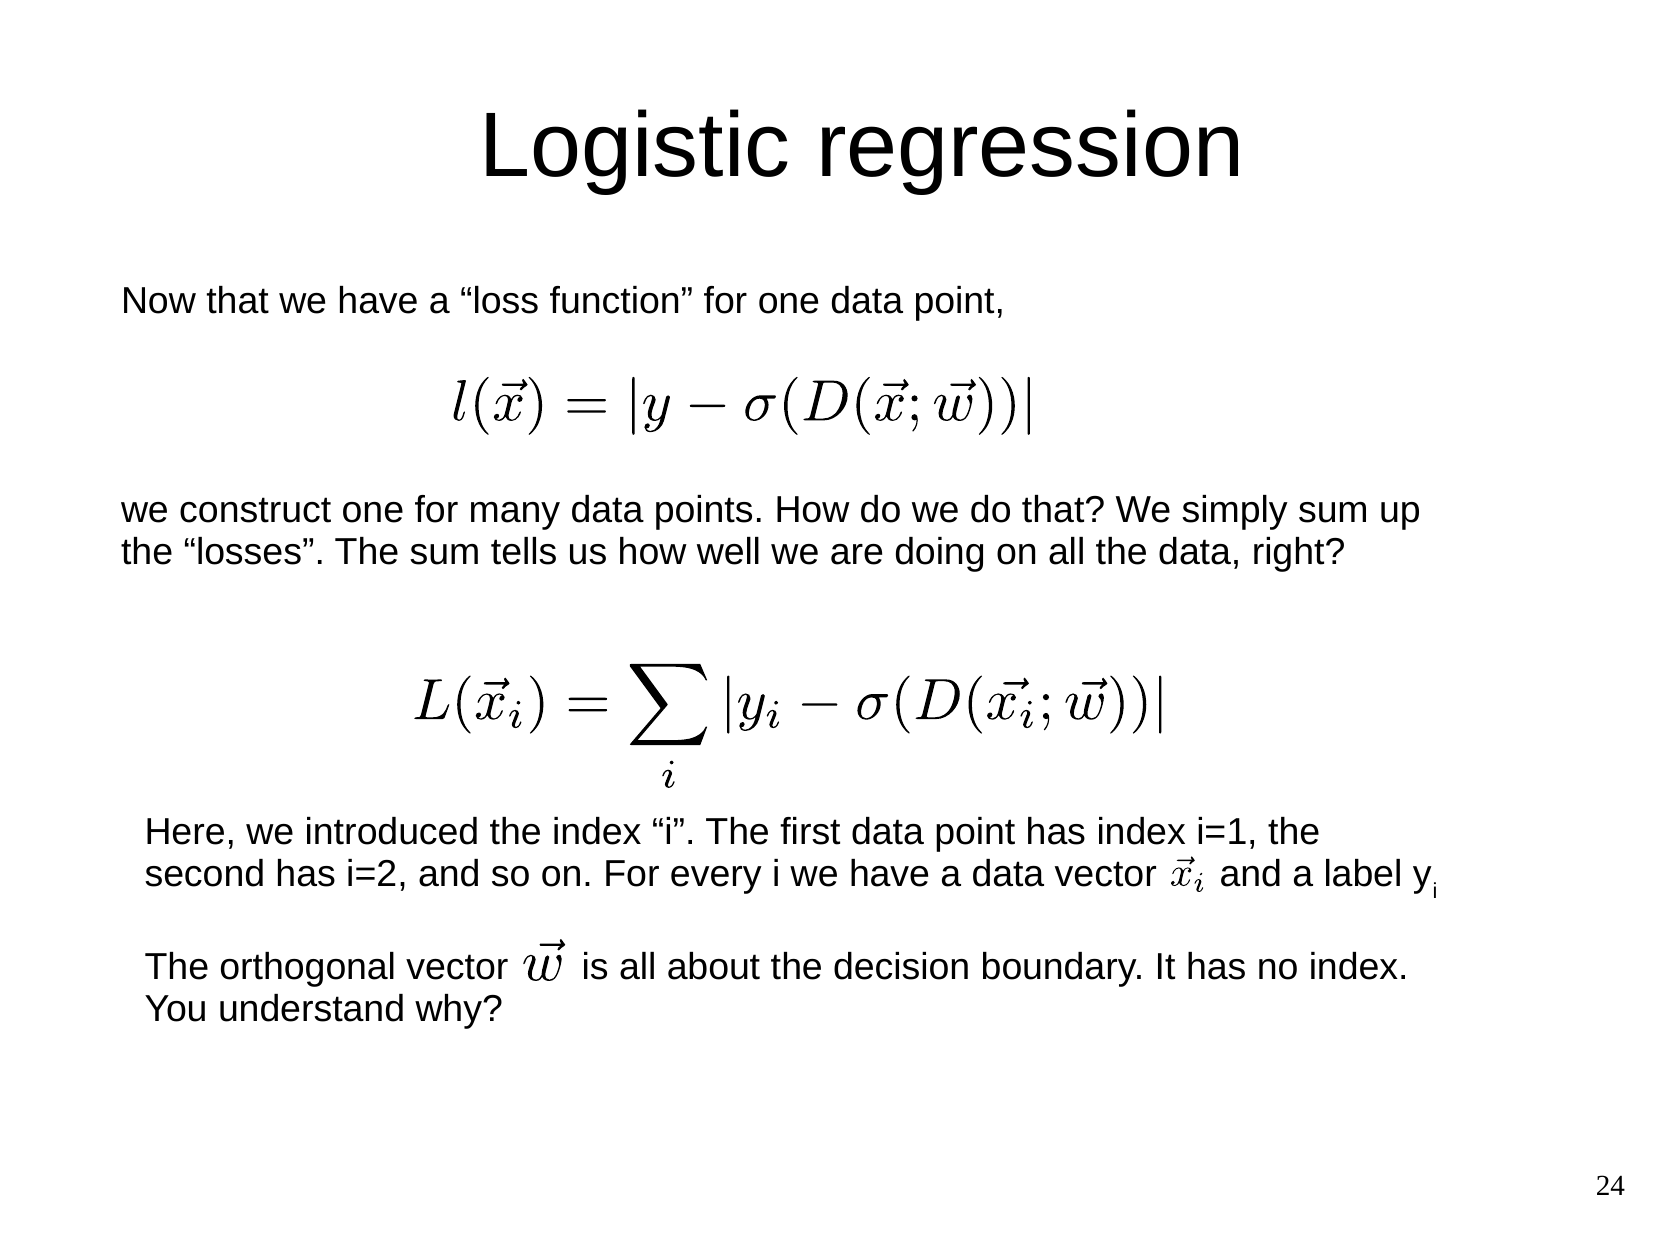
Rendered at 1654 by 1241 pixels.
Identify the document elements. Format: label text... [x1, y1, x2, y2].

title Logistic regression [118, 40, 1607, 249]
text_box Now that we have a “loss function” for one data point, we construct one for many data points. How do we do that? We simply sum up the “losses”. The sum tells us how well we are doing on all the data, right? [106, 271, 1595, 581]
picture [448, 374, 1039, 438]
picture [1169, 856, 1205, 892]
picture [521, 938, 567, 981]
text_box Here, we introduced the index “i”. The first data point has index i=1, the second has i=2, and so on. For every i we have a data vector and a label yi The orthogonal vector is all about the decision boundary. It has no index. You understand why? [129, 803, 1453, 1037]
picture [411, 658, 1169, 788]
